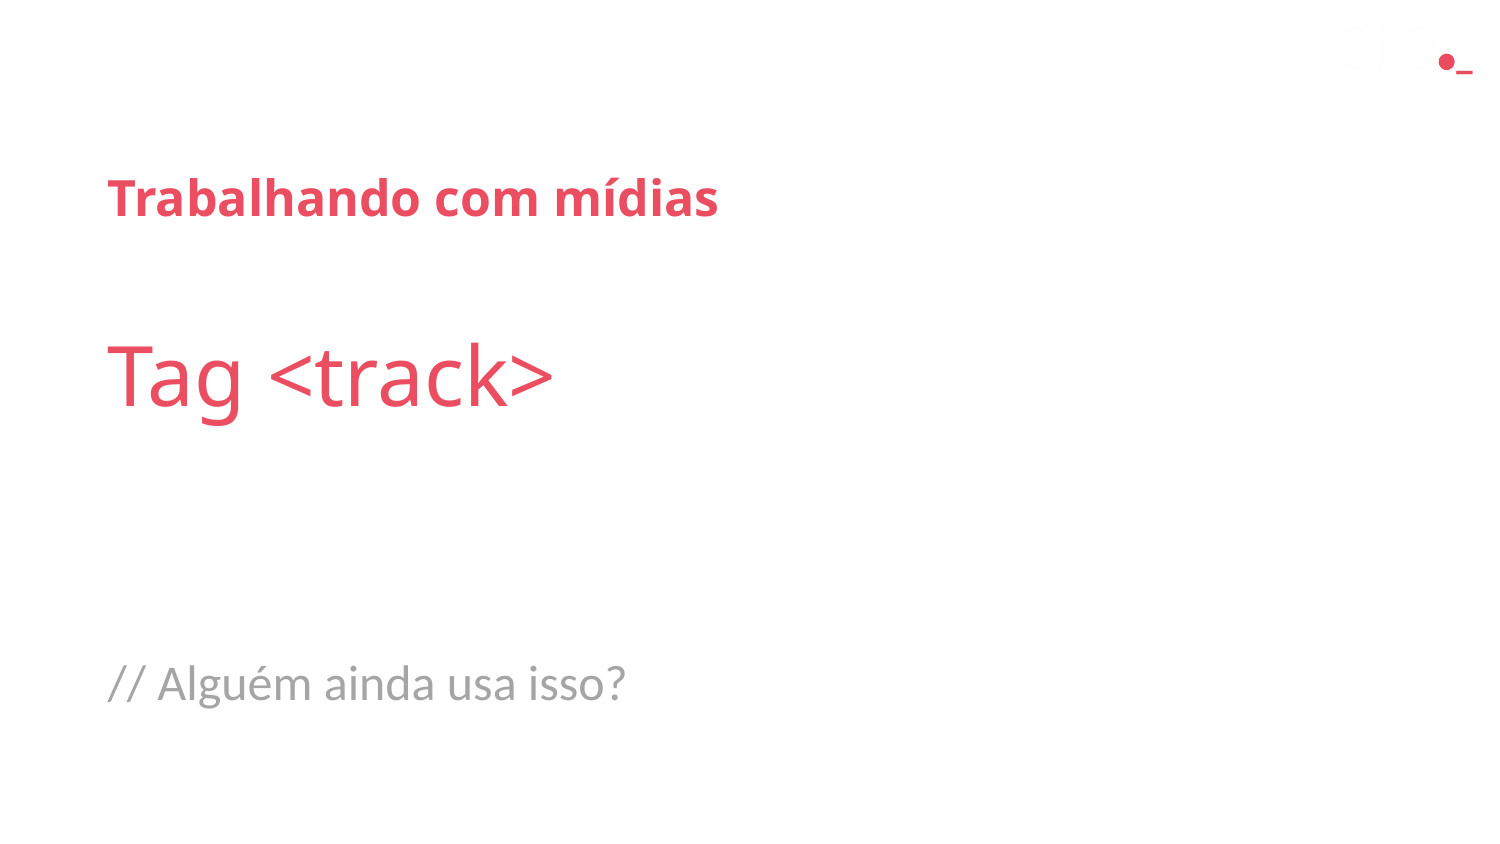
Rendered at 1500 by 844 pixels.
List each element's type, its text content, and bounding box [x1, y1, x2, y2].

text_box Tag <track> [92, 292, 1309, 558]
text_box Trabalhando com mídias [92, 142, 1309, 223]
picture [1333, 19, 1473, 75]
text_box // Alguém ainda usa isso? [92, 635, 1309, 701]
